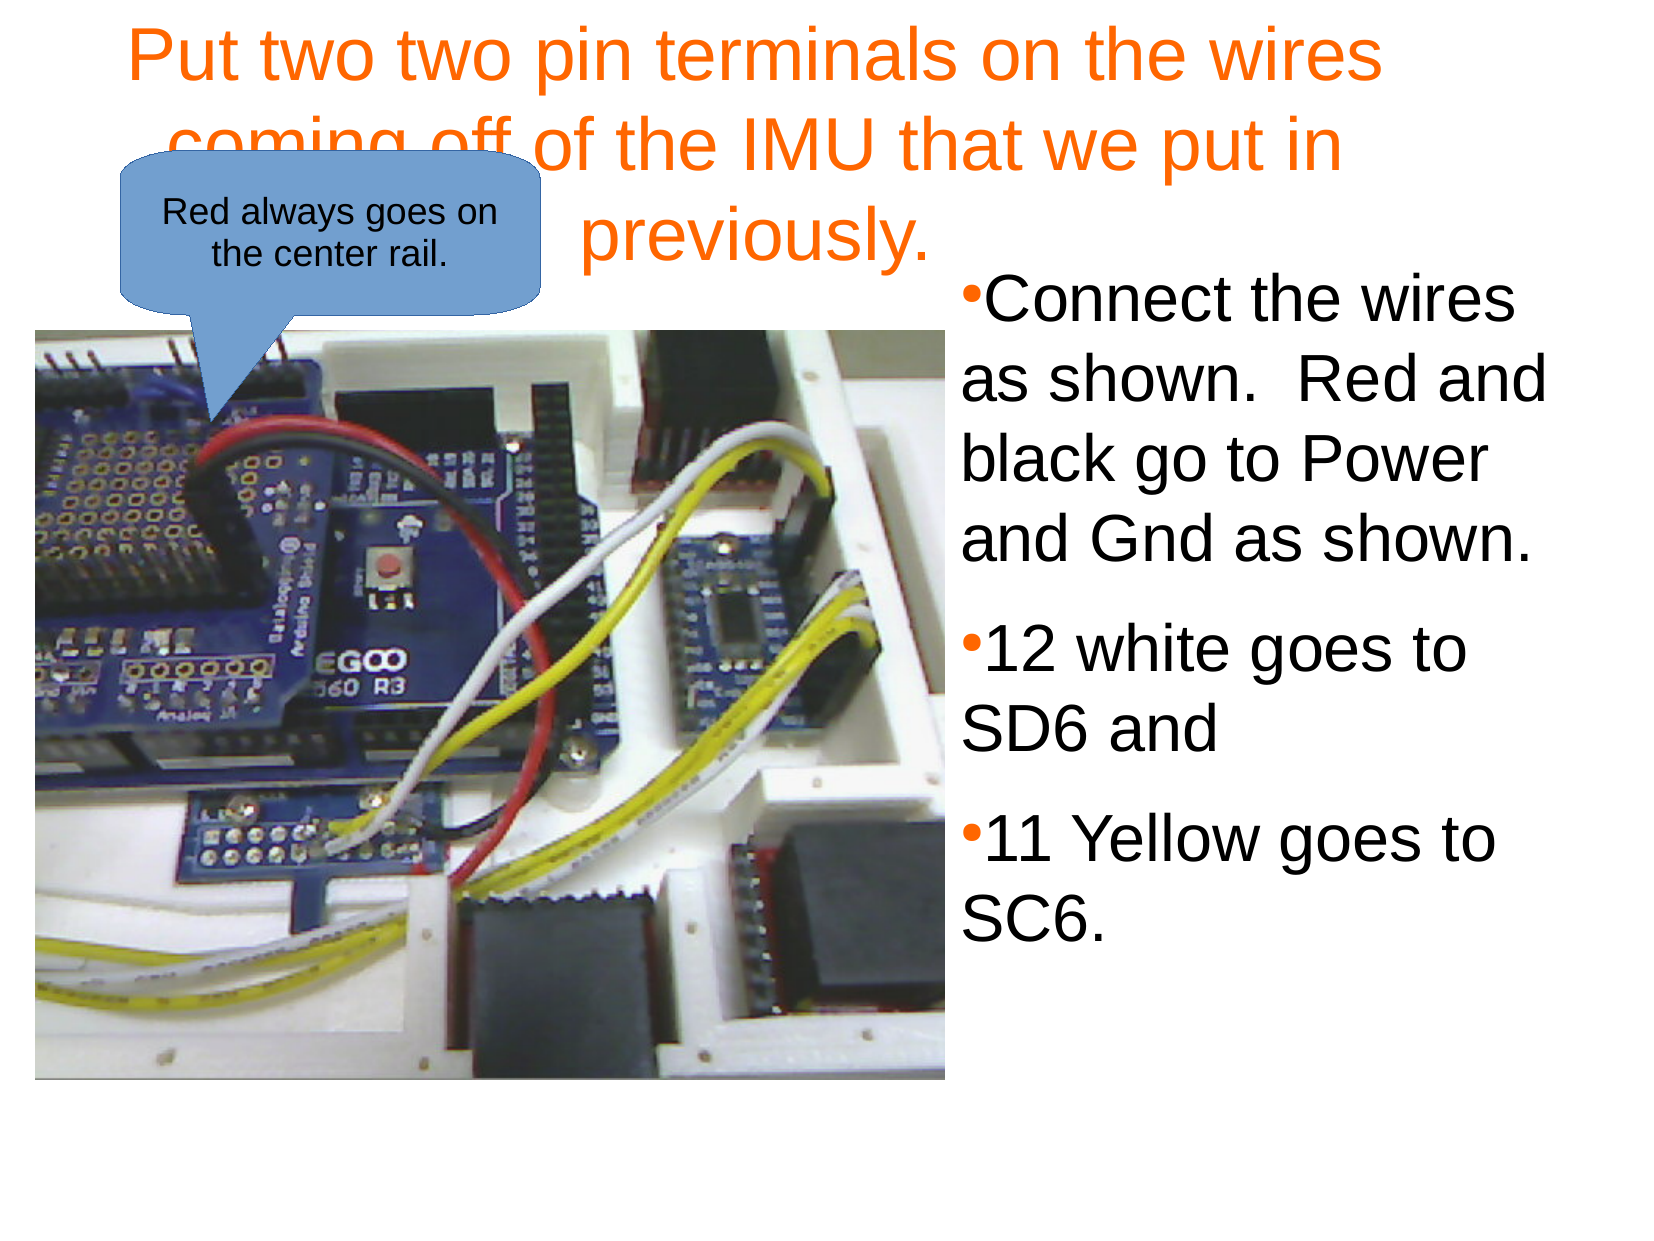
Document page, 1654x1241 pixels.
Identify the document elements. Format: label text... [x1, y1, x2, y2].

text_box Red always goes on the center rail. [120, 150, 541, 422]
picture [35, 330, 945, 1081]
title Put two two pin terminals on the wires coming off of the IMU that we put in previously. [82, 5, 1430, 217]
list Connect the wires as shown. Red and black go to Power and Gnd as shown. 12 white goes to SD6 and 11 Yellow goes to SC6. [960, 255, 1571, 1122]
